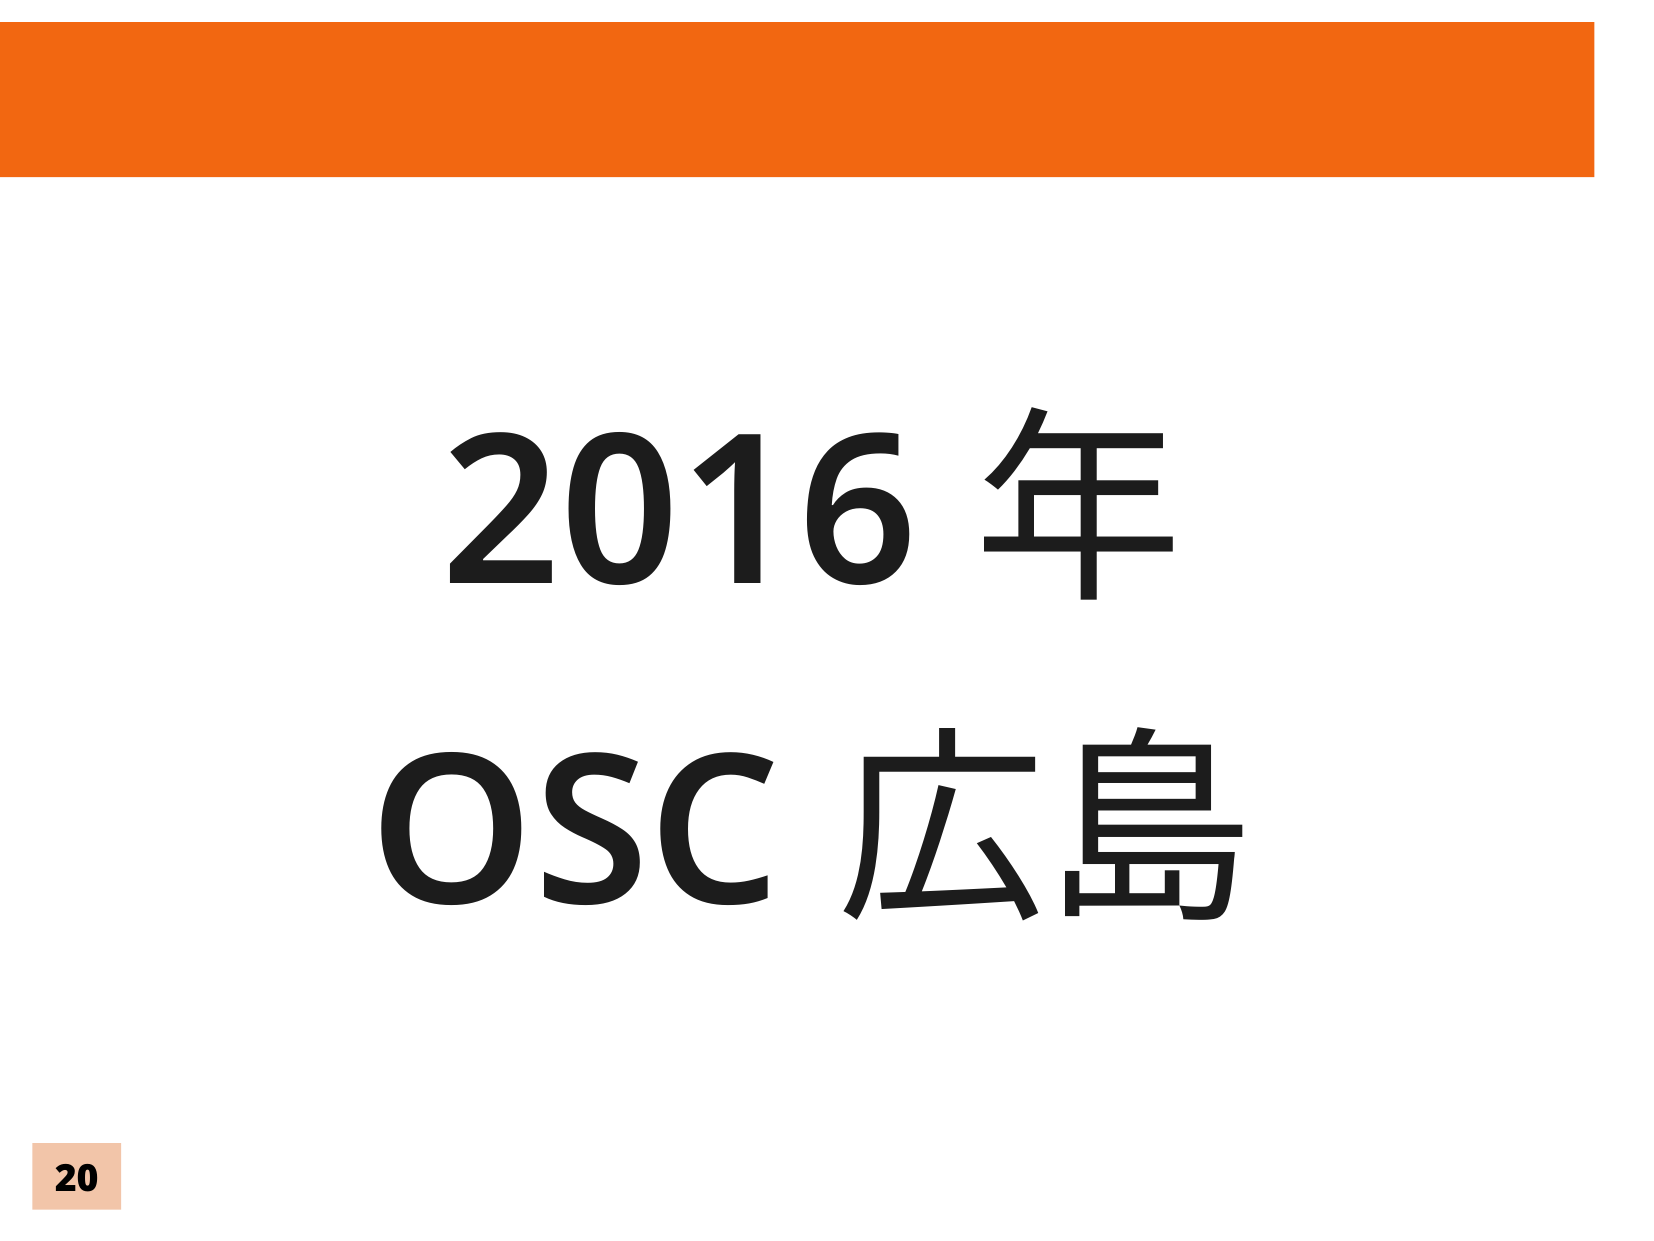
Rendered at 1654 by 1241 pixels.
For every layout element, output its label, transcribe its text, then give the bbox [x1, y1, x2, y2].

list 2016年 OSC広島 [59, 201, 1565, 1105]
